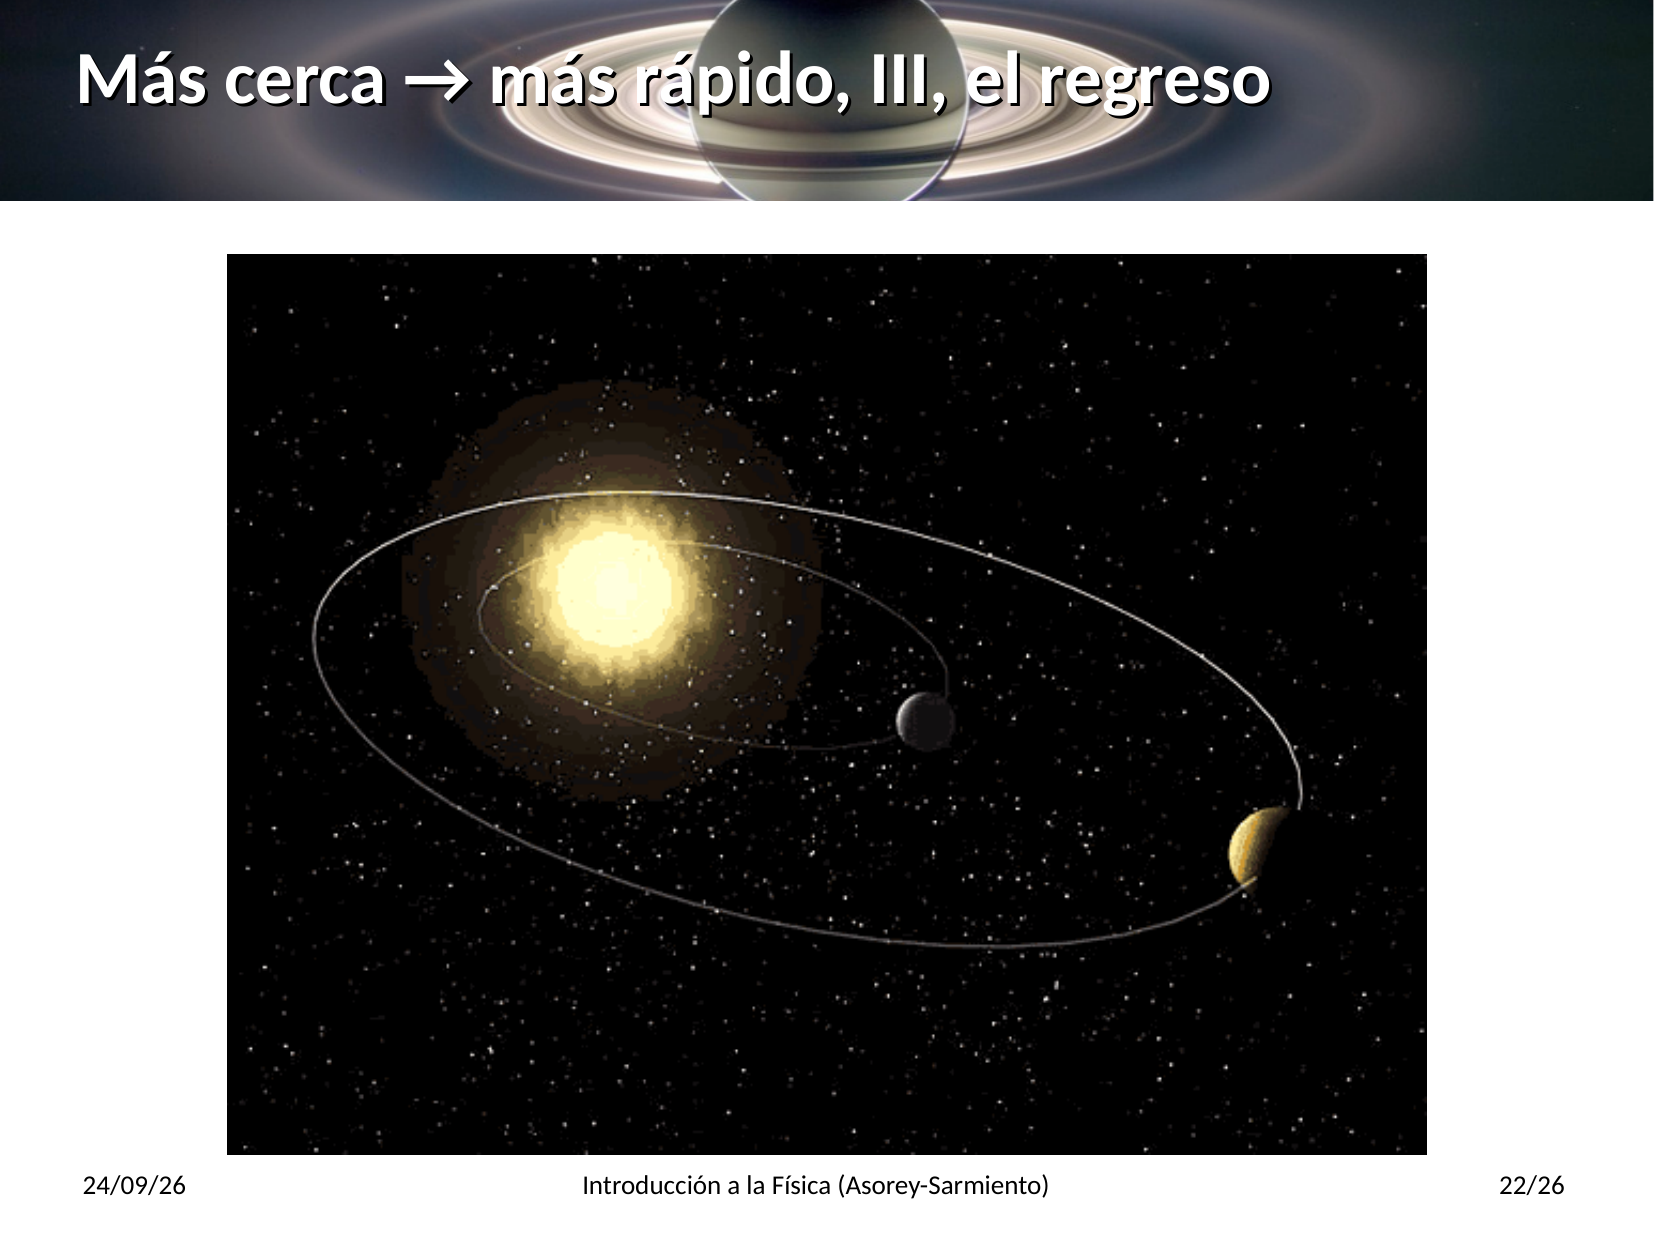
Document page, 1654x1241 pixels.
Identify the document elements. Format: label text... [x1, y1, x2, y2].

picture [0, 0, 1654, 201]
picture [227, 254, 1427, 1156]
title Más cerca → más rápido, III, el regreso [75, 19, 1564, 151]
